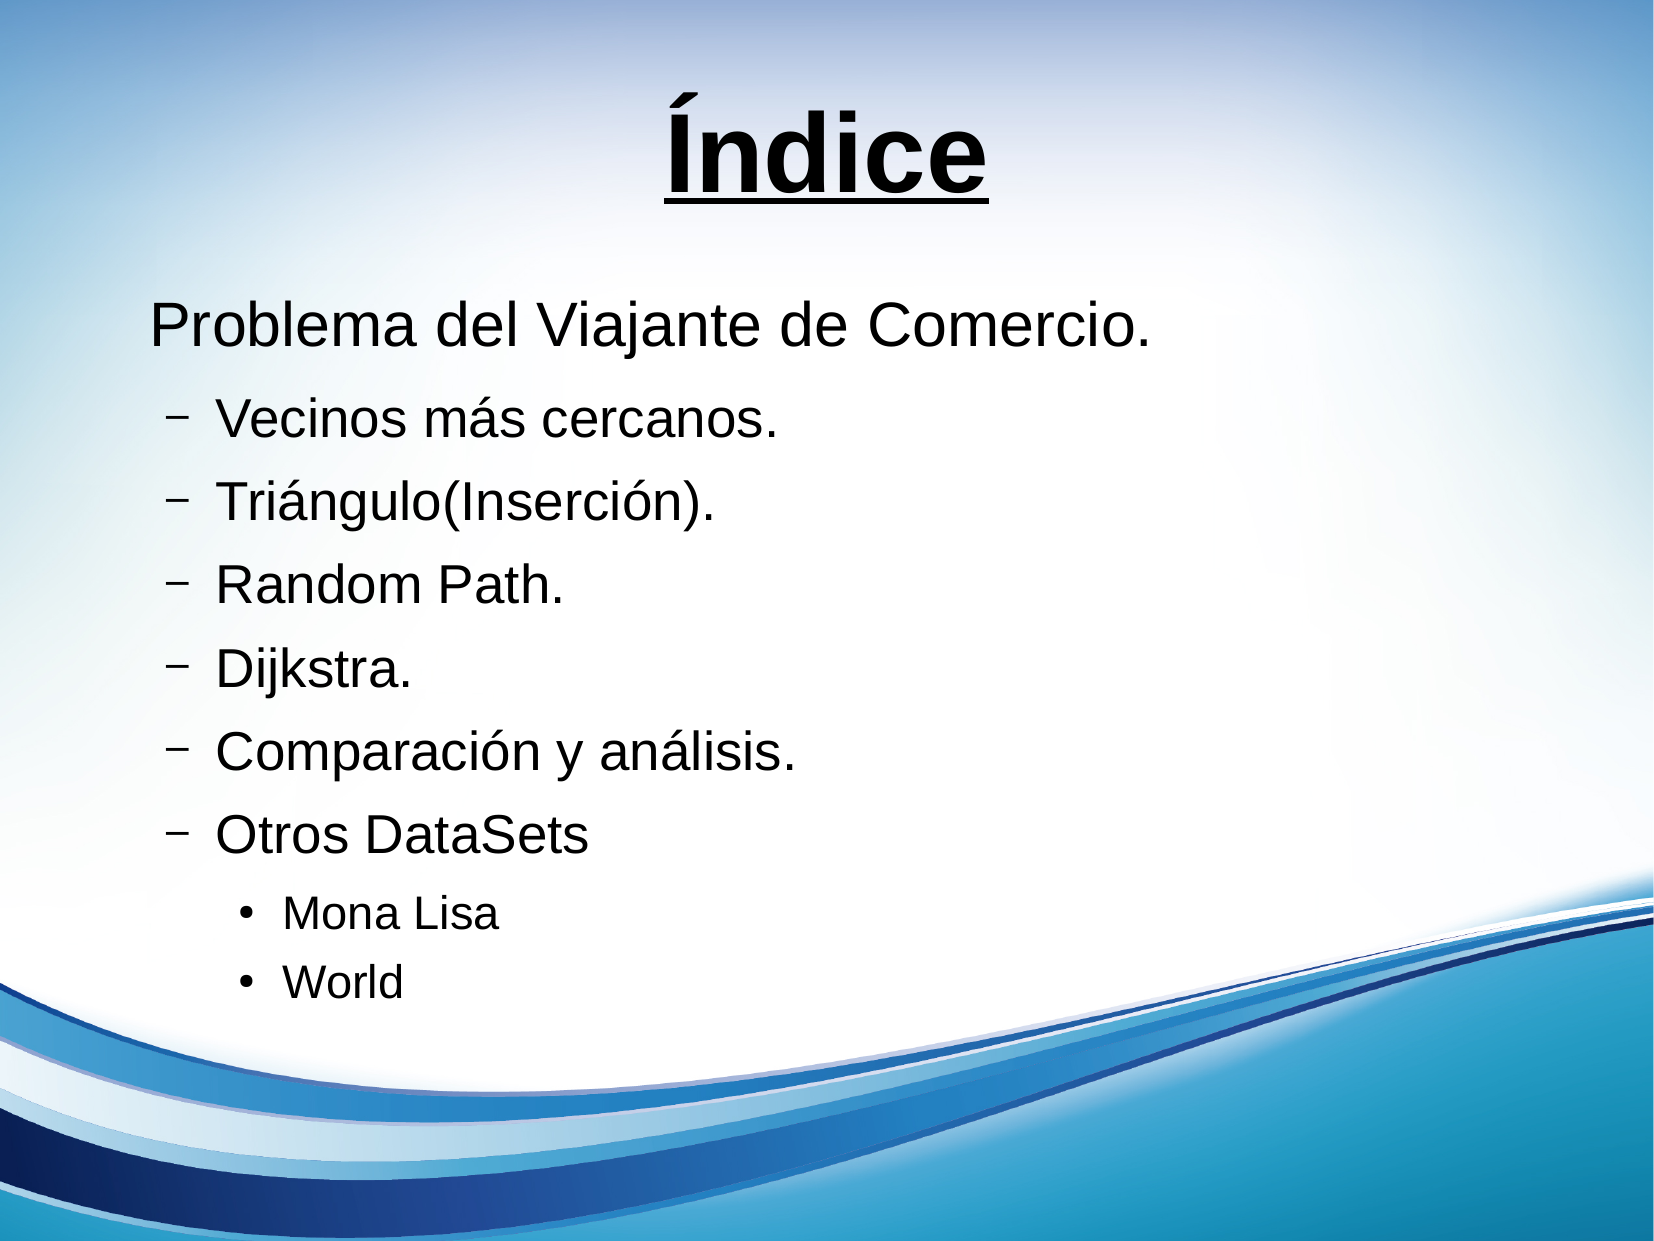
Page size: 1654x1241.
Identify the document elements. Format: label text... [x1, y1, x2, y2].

list Problema del Viajante de Comercio. Vecinos más cercanos. Triángulo(Inserción). Random Path. Dijkstra. Comparación y análisis. Otros DataSets Mona Lisa World [82, 290, 1571, 1010]
title Índice [82, 49, 1571, 257]
picture [0, 0, 1654, 1241]
